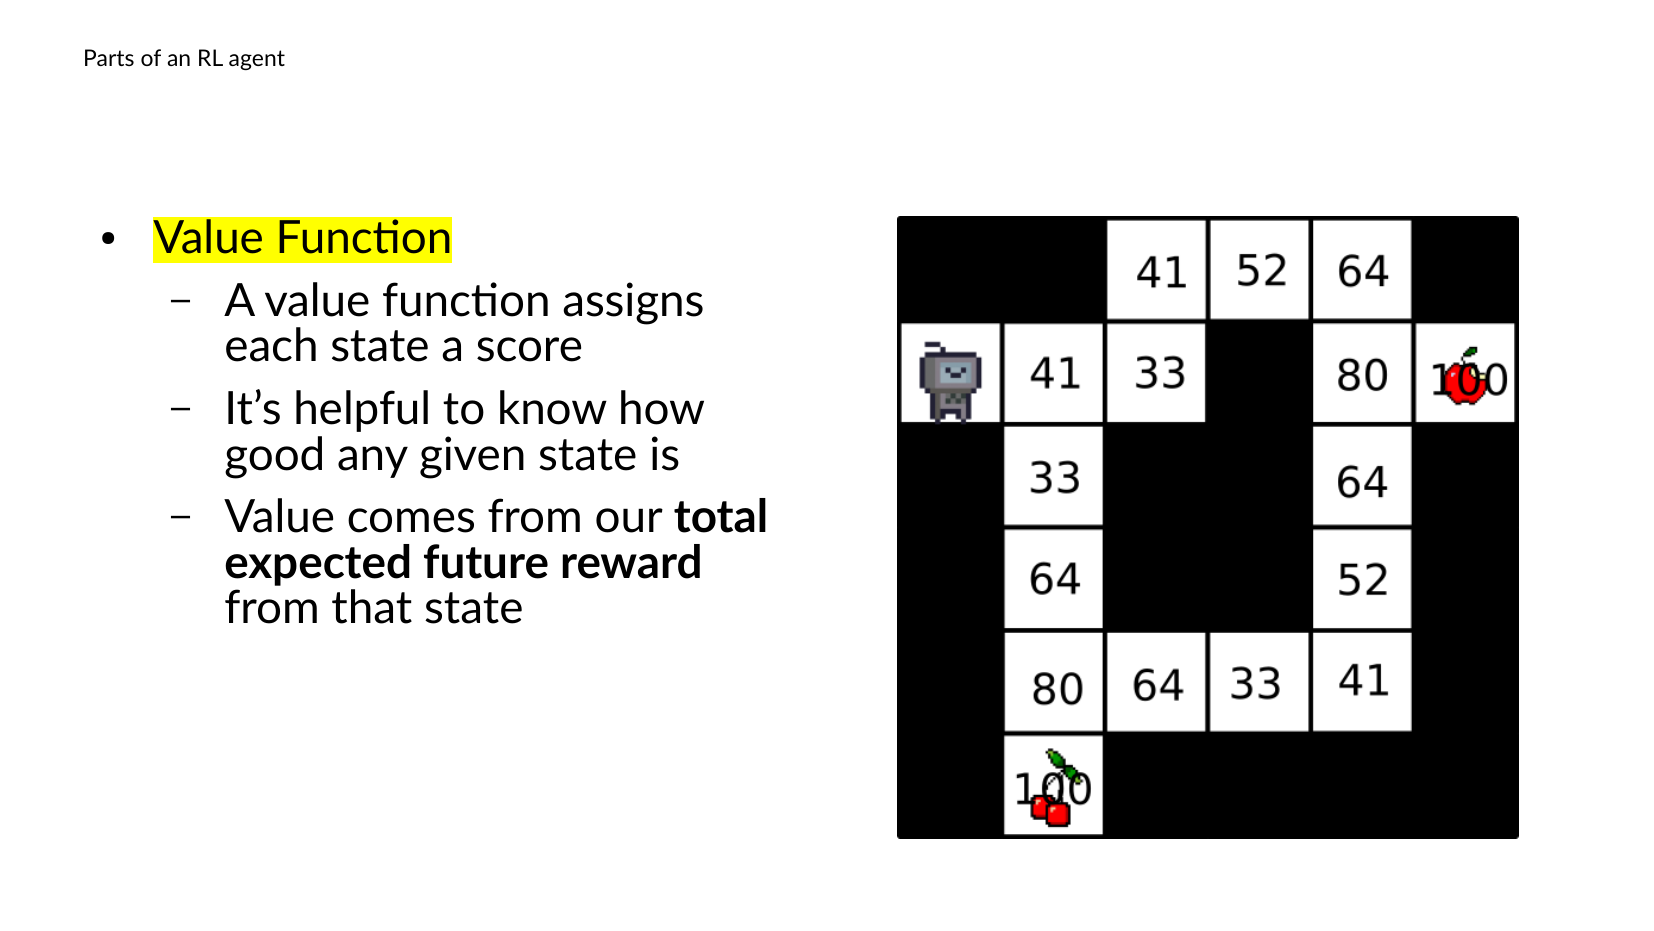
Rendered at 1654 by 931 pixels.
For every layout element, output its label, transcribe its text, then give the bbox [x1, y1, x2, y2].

picture [897, 216, 1519, 839]
title Parts of an RL agent [83, 0, 1571, 119]
list Value Function A value function assigns each state a score It’s helpful to know how good any given state is Value comes from our total expected future reward from that state [82, 217, 809, 839]
